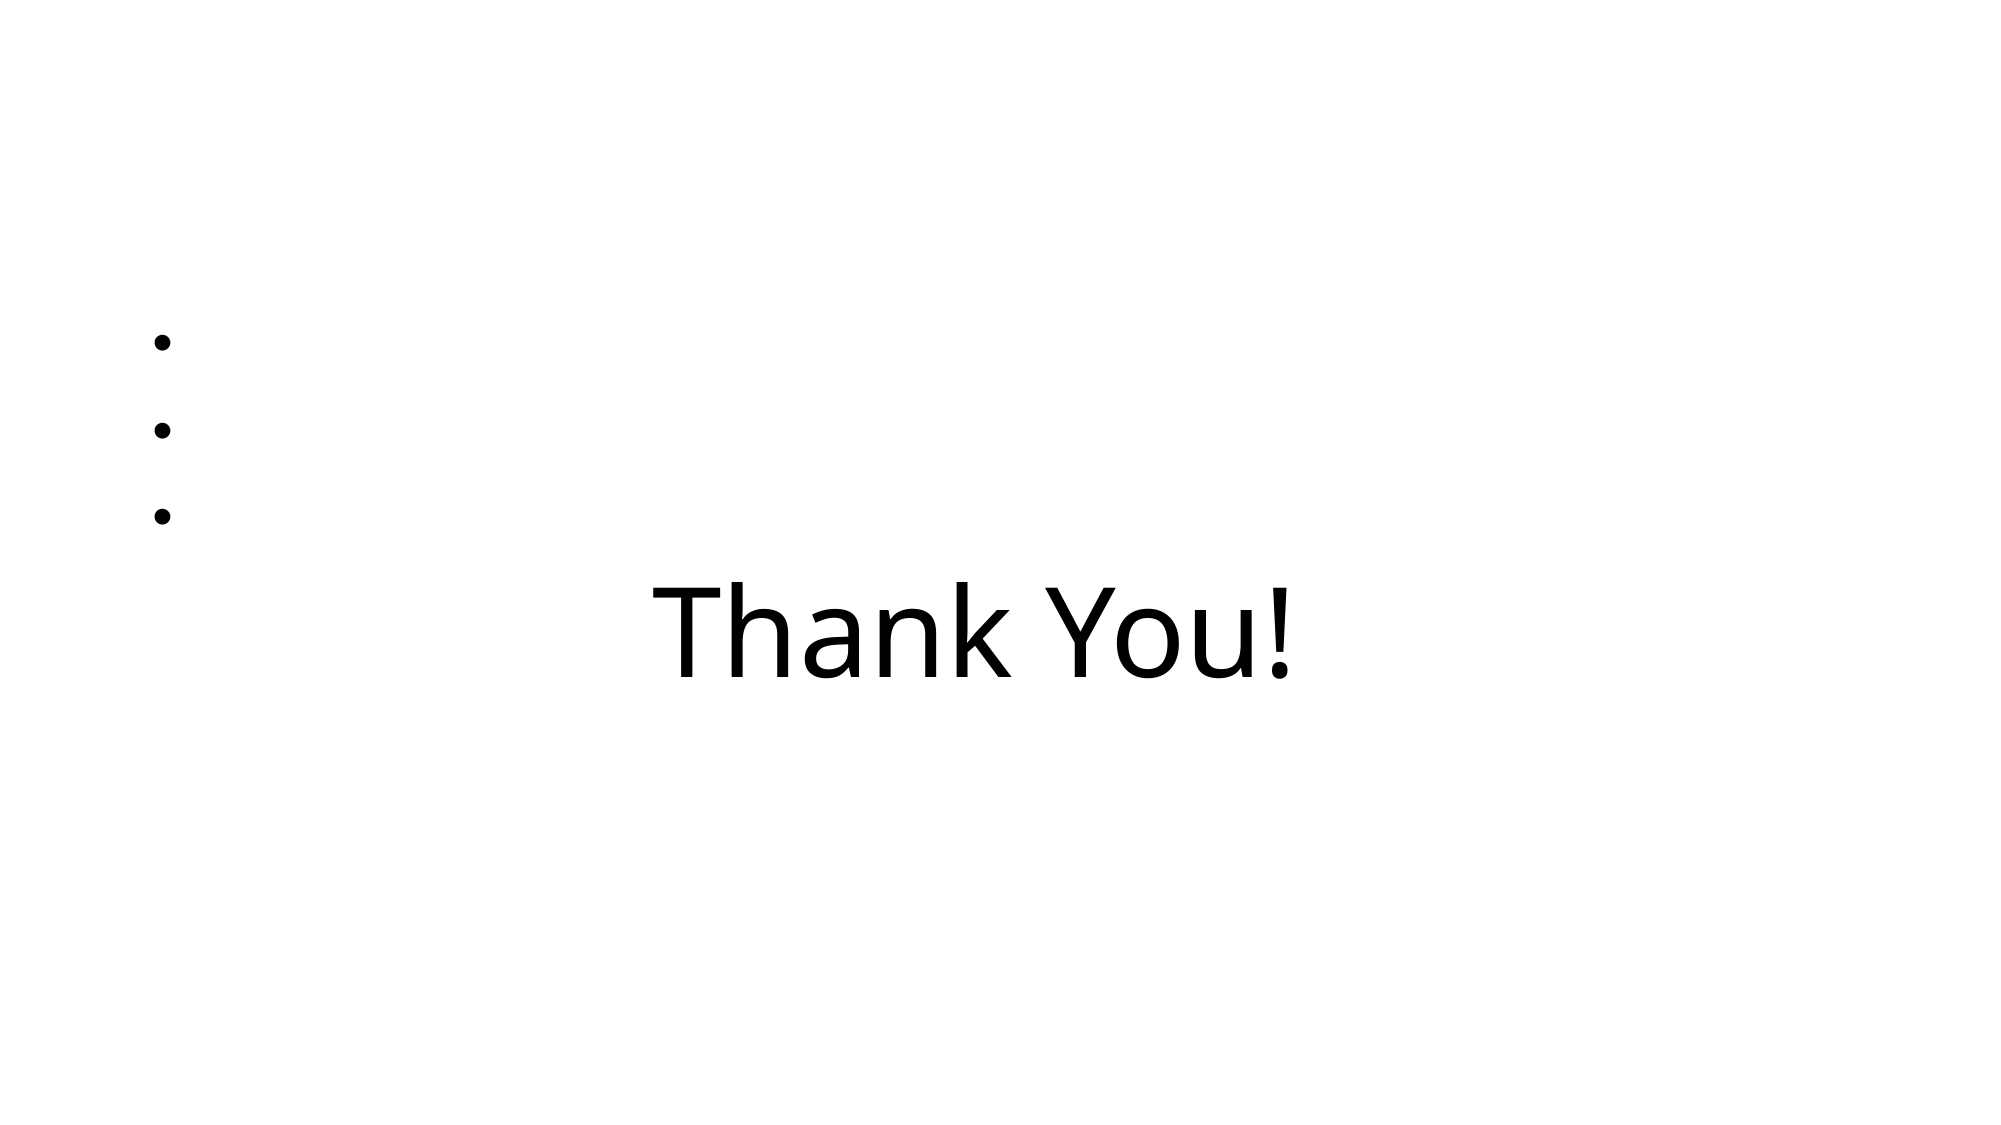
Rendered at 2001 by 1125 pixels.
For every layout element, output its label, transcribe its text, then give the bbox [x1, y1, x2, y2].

list Thank You! [137, 299, 1863, 1014]
